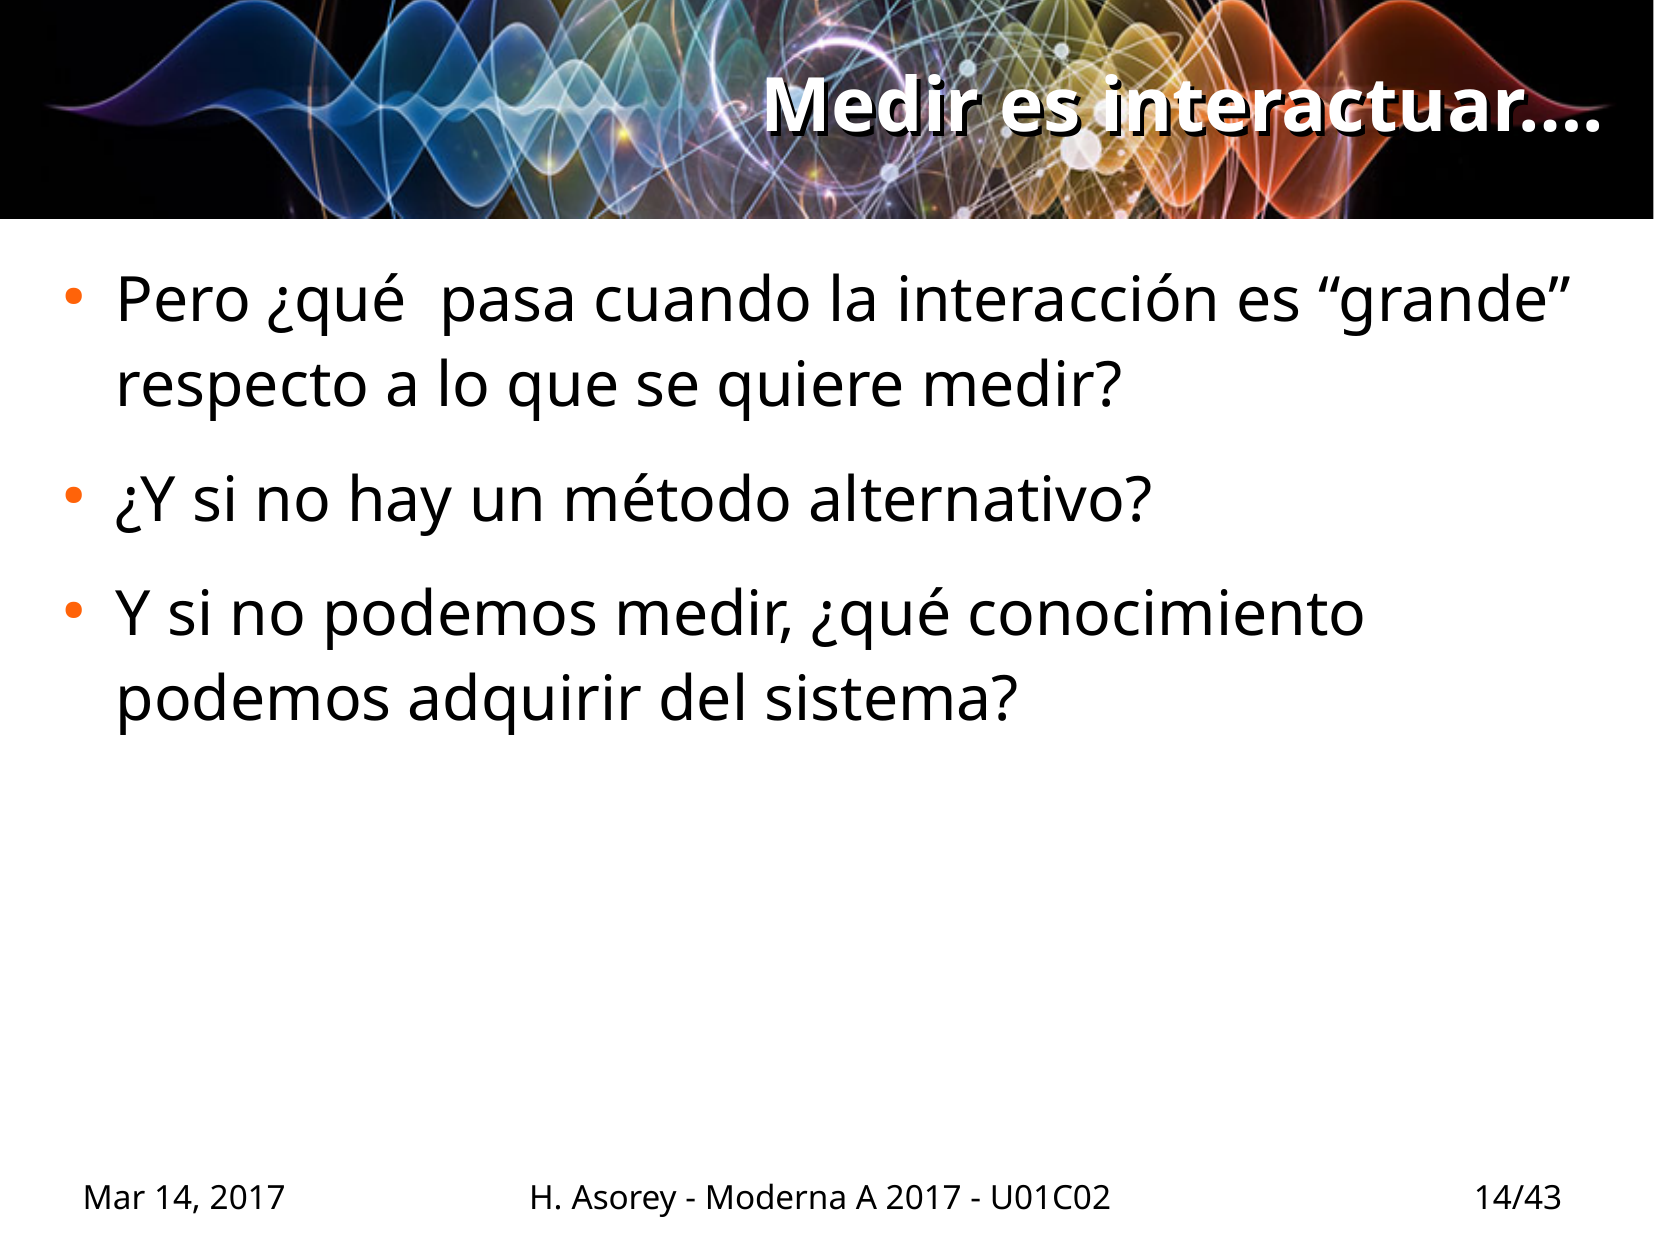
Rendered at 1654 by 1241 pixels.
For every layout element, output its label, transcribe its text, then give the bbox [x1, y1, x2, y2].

picture [0, 0, 1654, 219]
list Pero ¿qué pasa cuando la interacción es “grande” respecto a lo que se quiere medir? ¿Y si no hay un método alternativo? Y si no podemos medir, ¿qué conocimiento podemos adquirir del sistema? [45, 255, 1606, 1156]
title Medir es interactuar…. [45, 15, 1606, 191]
